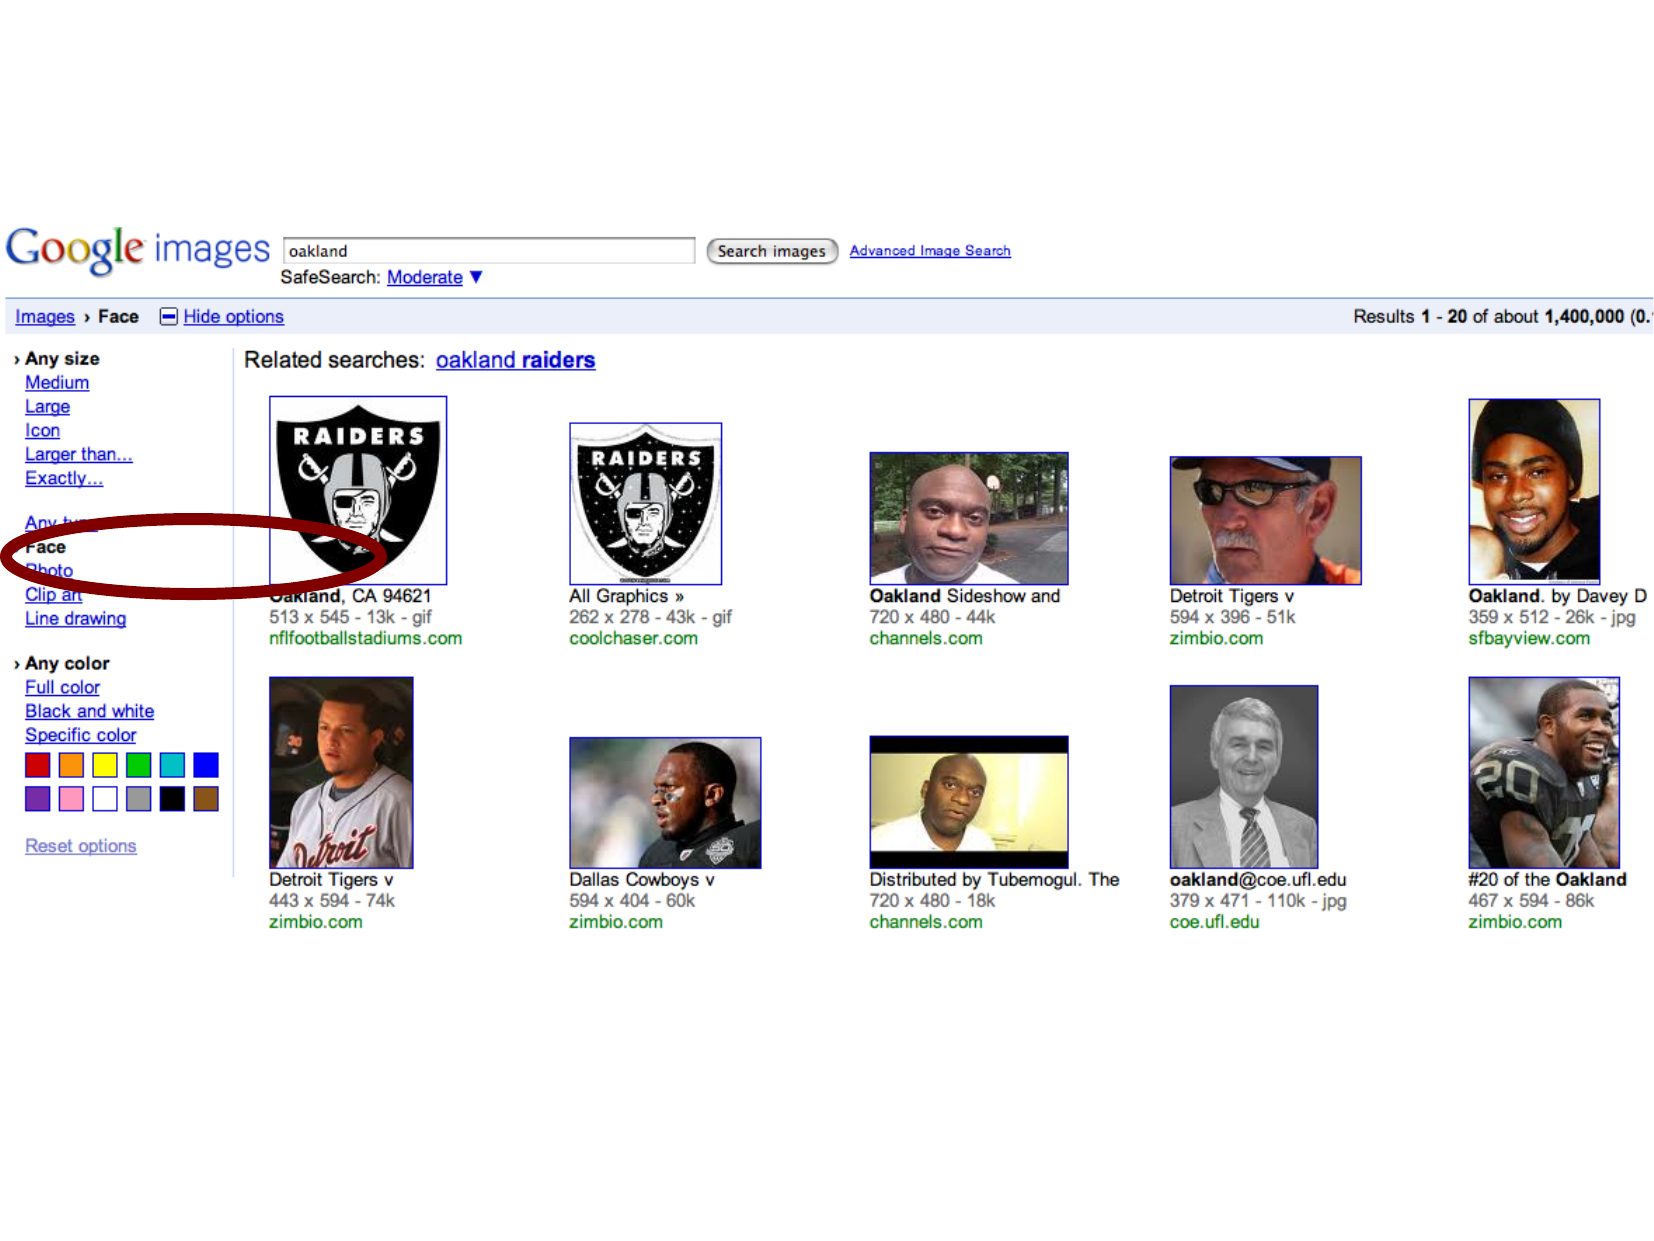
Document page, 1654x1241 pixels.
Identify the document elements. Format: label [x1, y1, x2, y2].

picture [13, 526, 374, 588]
picture [0, 212, 1654, 938]
